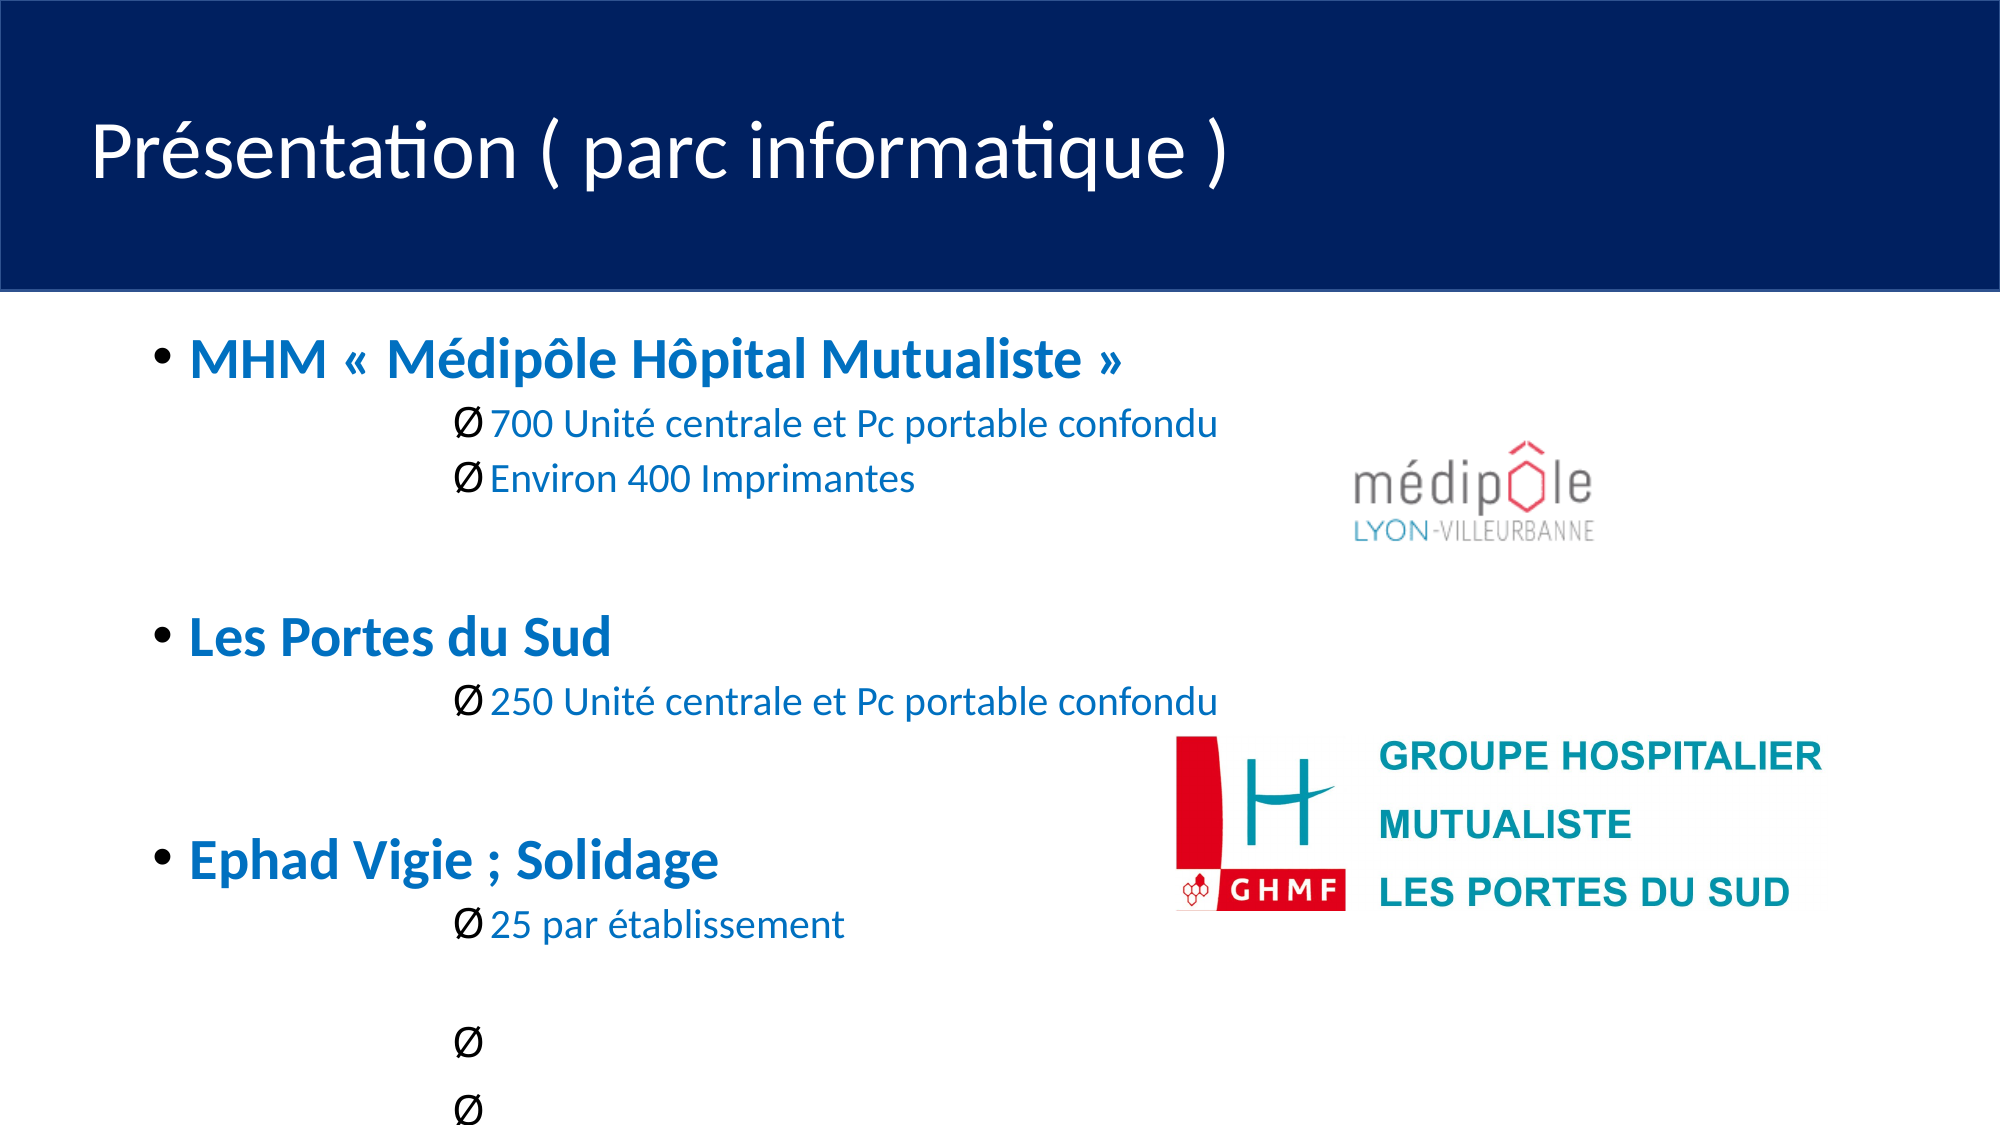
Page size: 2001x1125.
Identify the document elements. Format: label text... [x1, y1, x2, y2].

list MHM « Médipôle Hôpital Mutualiste » 700 Unité centrale et Pc portable confondu Environ 400 Imprimantes Les Portes du Sud 250 Unité centrale et Pc portable confondu Ephad Vigie ; Solidage 25 par établissement [137, 320, 1863, 1035]
picture [1296, 341, 1668, 663]
picture [1175, 735, 1828, 911]
text_box Présentation ( parc informatique ) [0, 0, 2000, 290]
